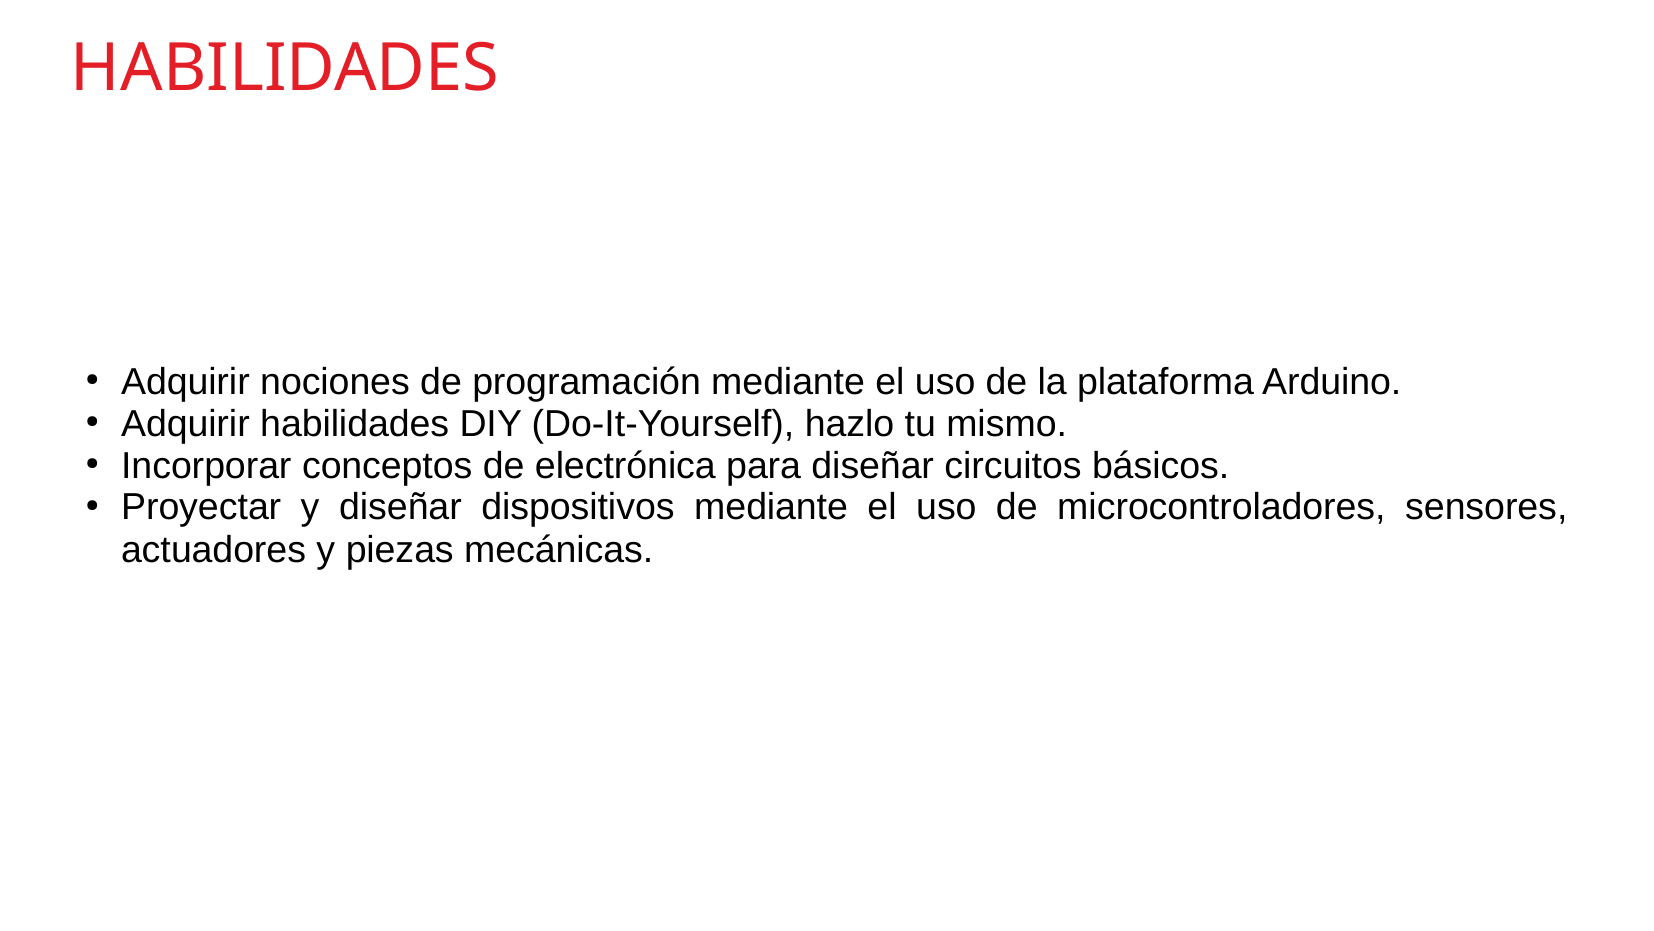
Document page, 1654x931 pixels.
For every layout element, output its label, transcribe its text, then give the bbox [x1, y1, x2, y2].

text_box Adquirir nociones de programación mediante el uso de la plataforma Arduino. Adquirir habilidades DIY (Do-It-Yourself), hazlo tu mismo. Incorporar conceptos de electrónica para diseñar circuitos básicos. Proyectar y diseñar dispositivos mediante el uso de microcontroladores, sensores, actuadores y piezas mecánicas. [70, 352, 1583, 578]
title HABILIDADES [70, 11, 1347, 118]
